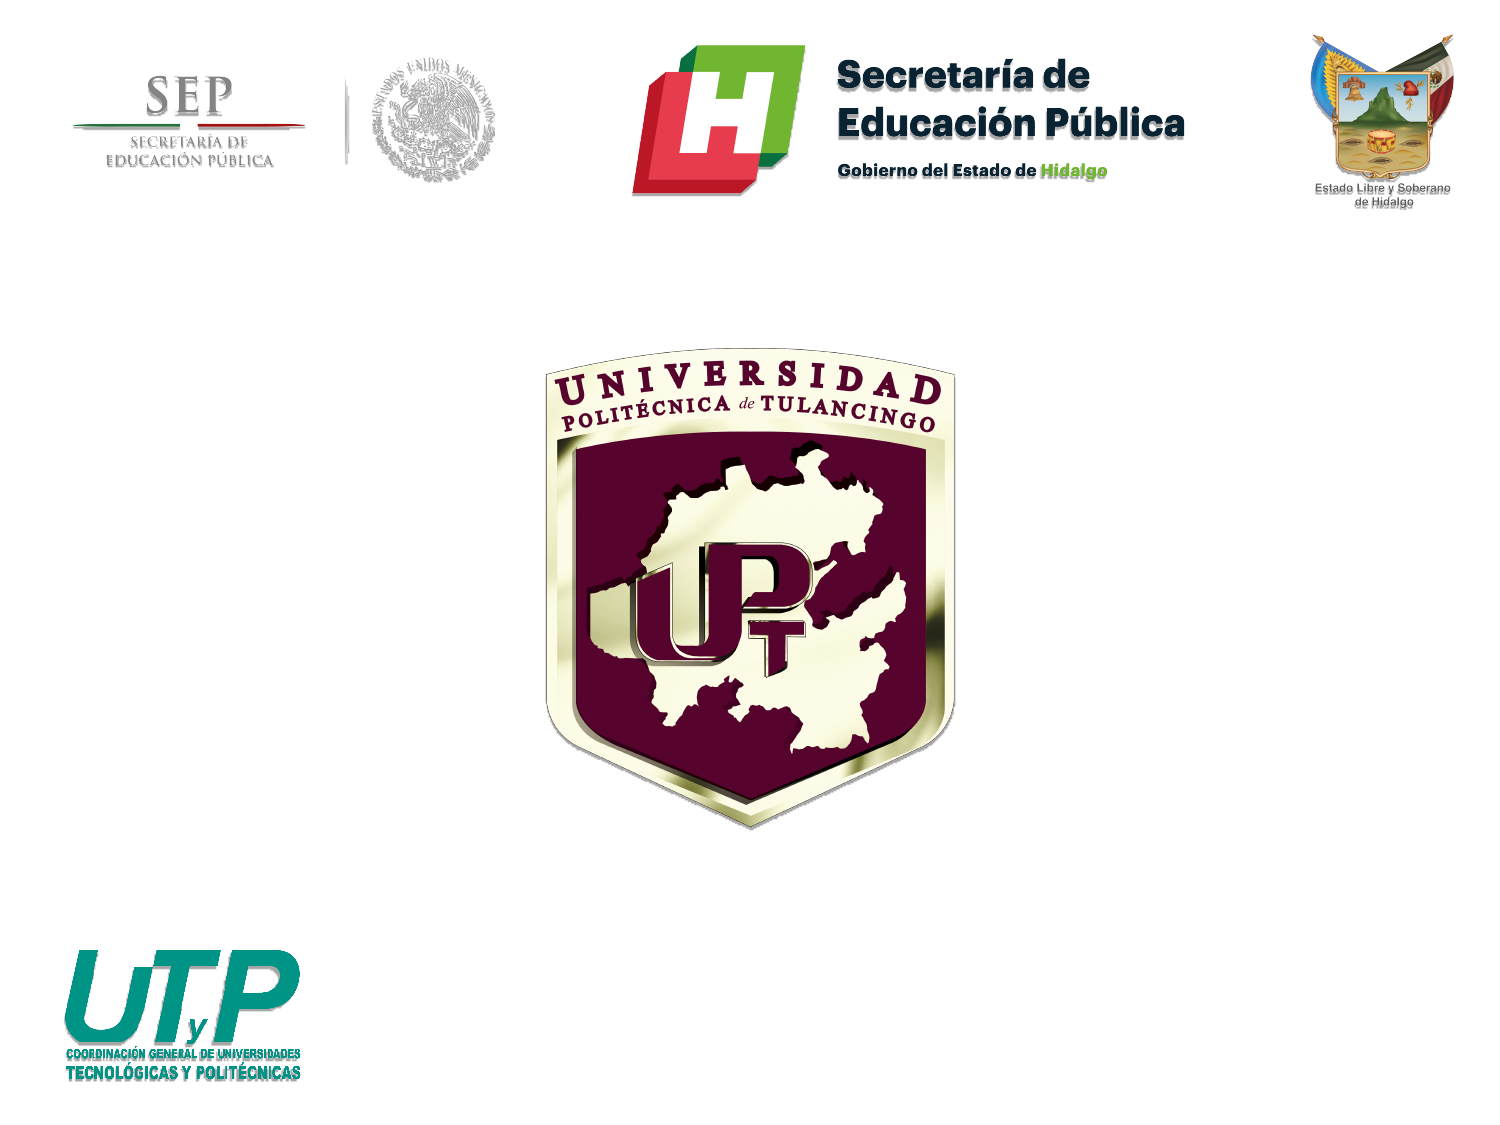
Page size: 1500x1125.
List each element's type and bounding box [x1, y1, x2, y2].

picture [72, 55, 495, 182]
picture [535, 337, 965, 843]
picture [612, 30, 1204, 208]
picture [1308, 30, 1458, 208]
picture [49, 942, 314, 1084]
